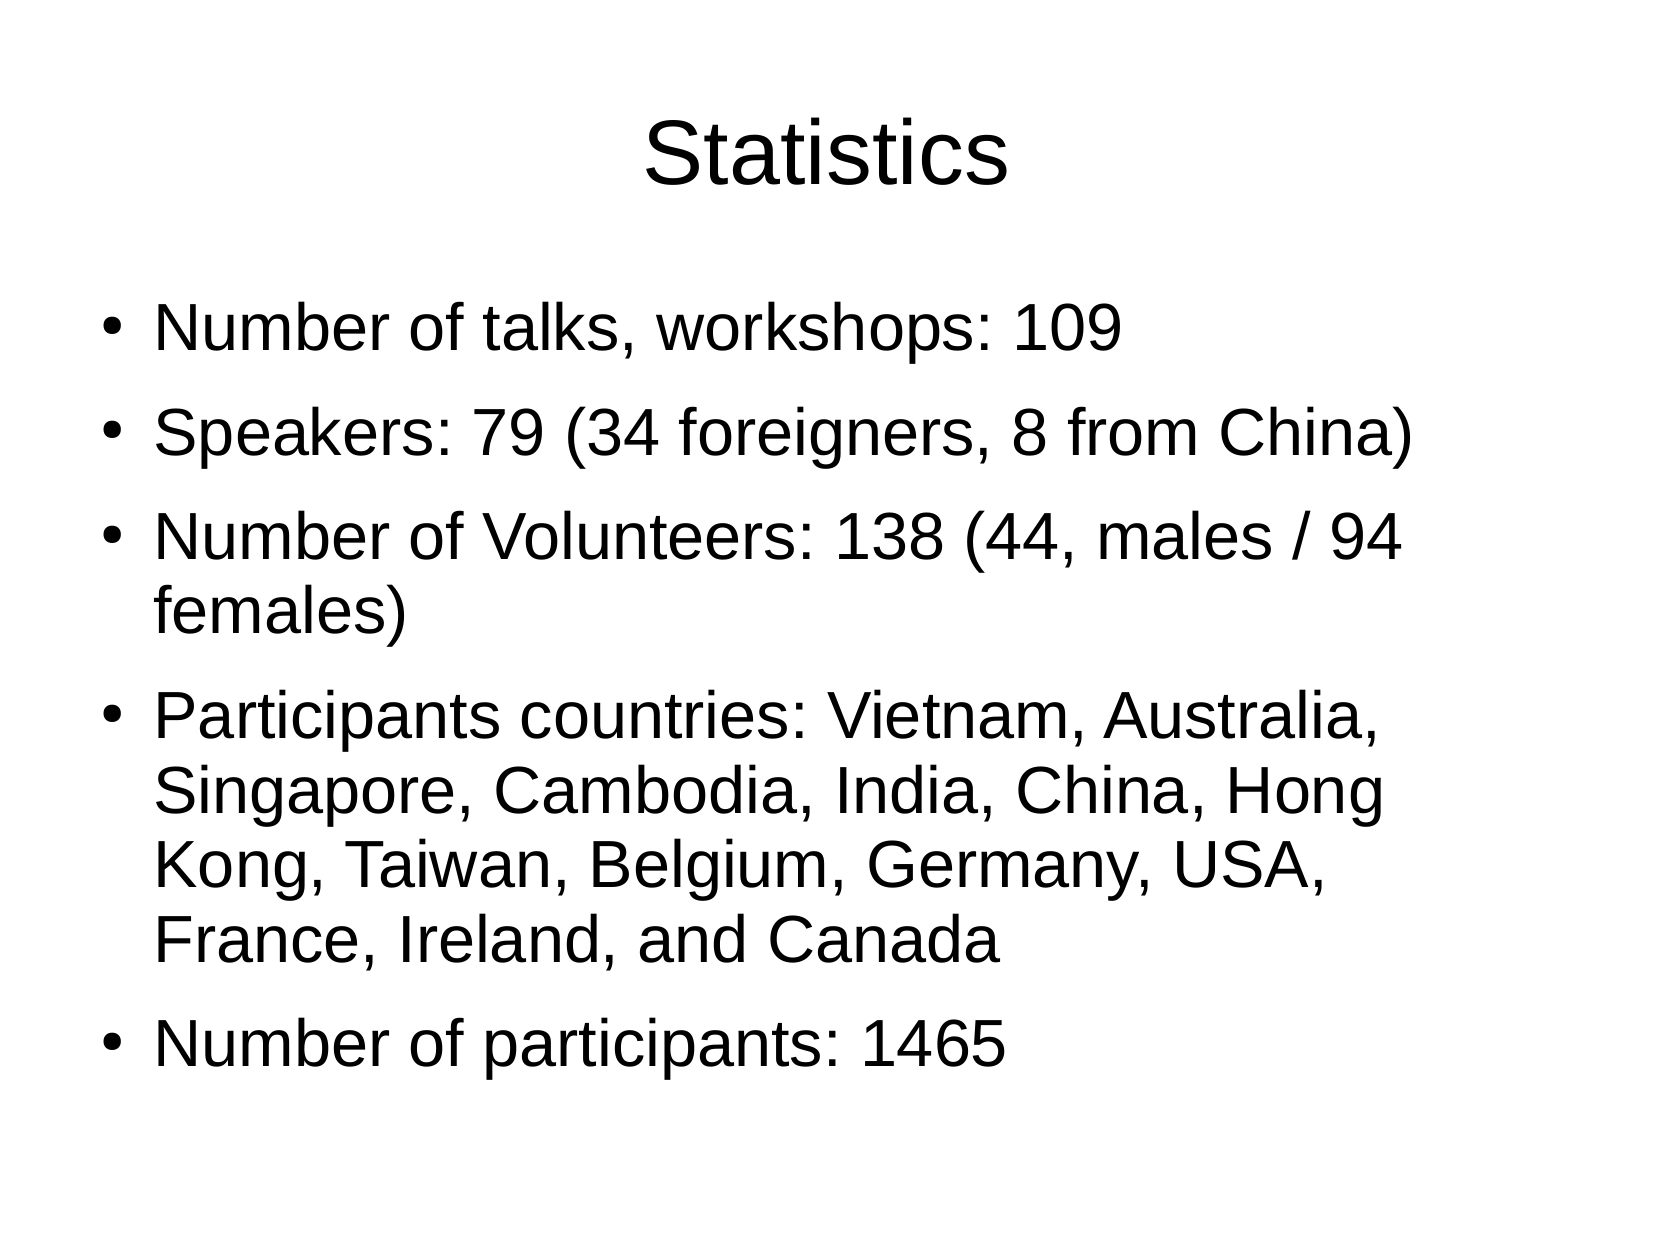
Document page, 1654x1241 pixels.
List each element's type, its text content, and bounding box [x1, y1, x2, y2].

title Statistics [82, 49, 1571, 257]
list Number of talks, workshops: 109 Speakers: 79 (34 foreigners, 8 from China) Number of Volunteers: 138 (44, males / 94 females) Participants countries: Vietnam, Australia, Singapore, Cambodia, India, China, Hong Kong, Taiwan, Belgium, Germany, USA, France, Ireland, and Canada Number of participants: 1465 [82, 290, 1571, 1094]
